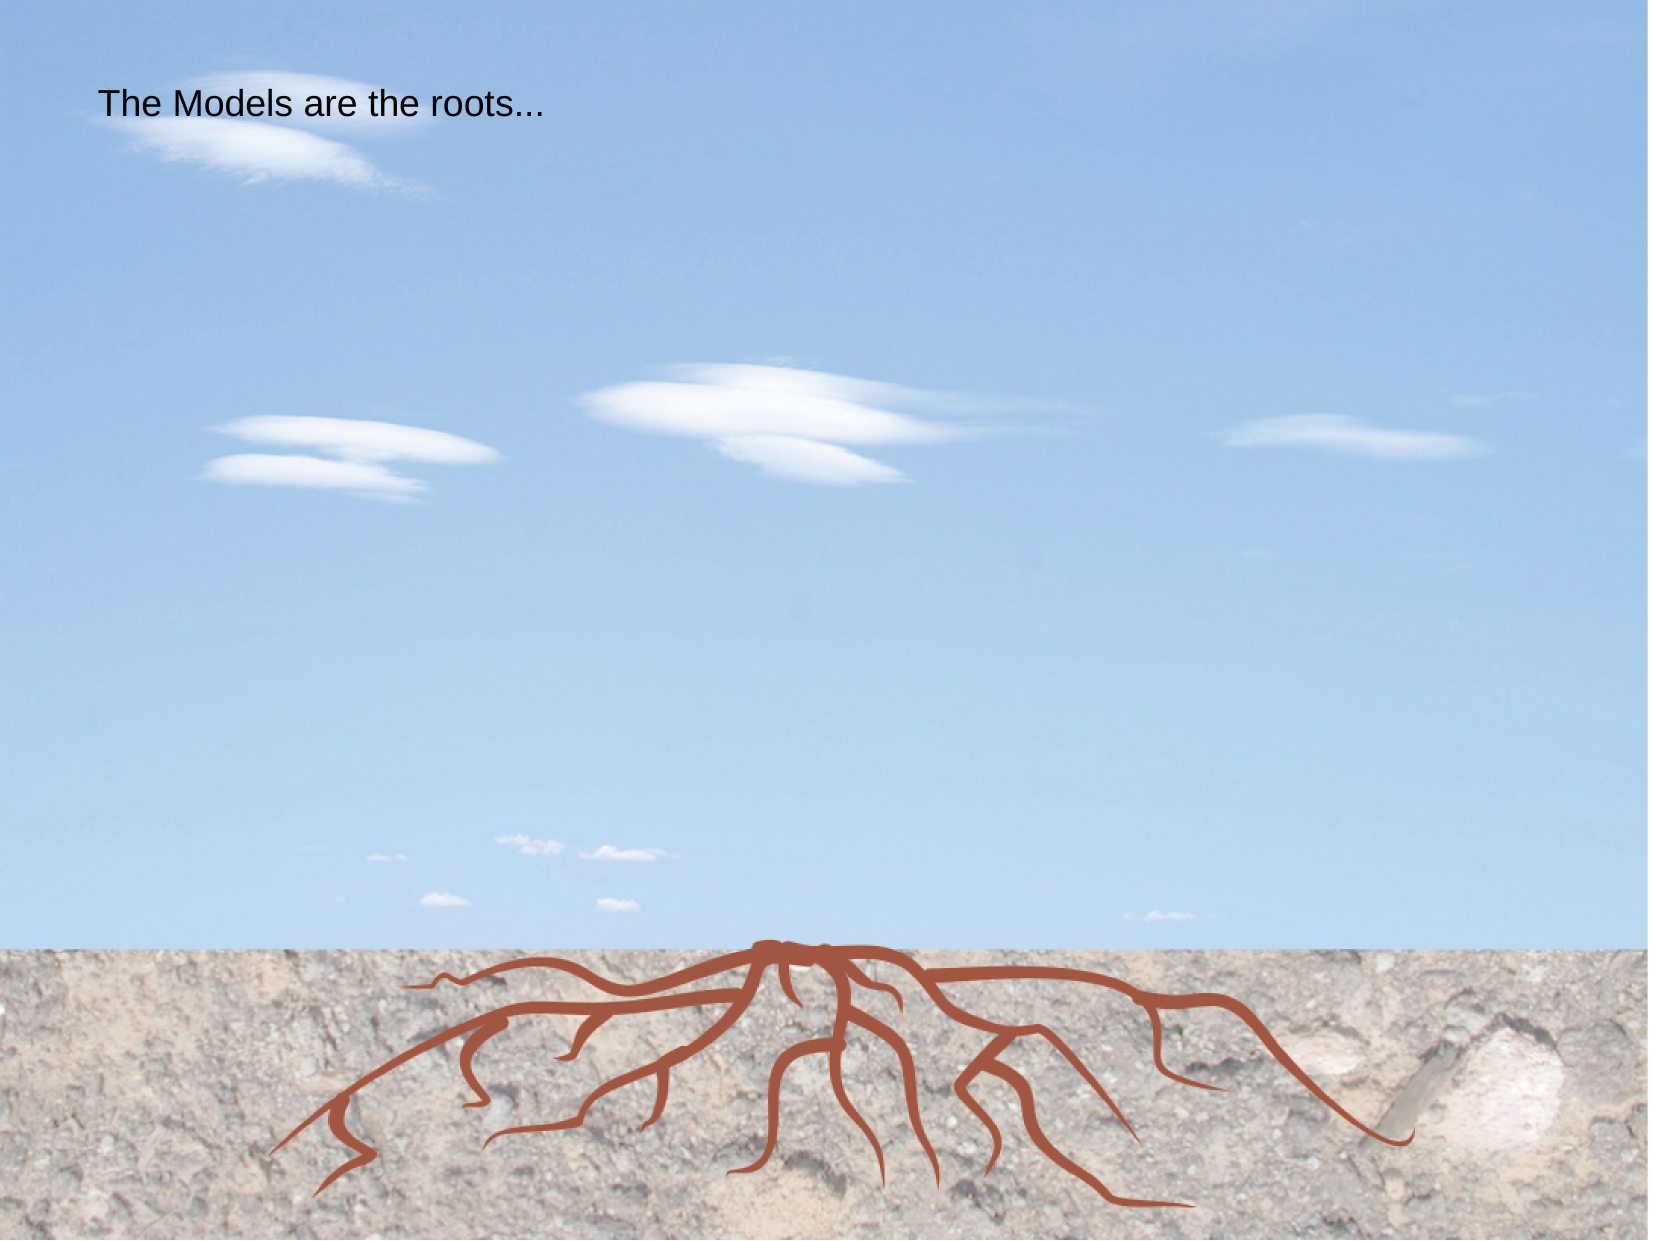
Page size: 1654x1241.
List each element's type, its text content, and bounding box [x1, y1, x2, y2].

text_box The Models are the roots... [82, 75, 561, 132]
picture [0, 0, 1648, 1240]
